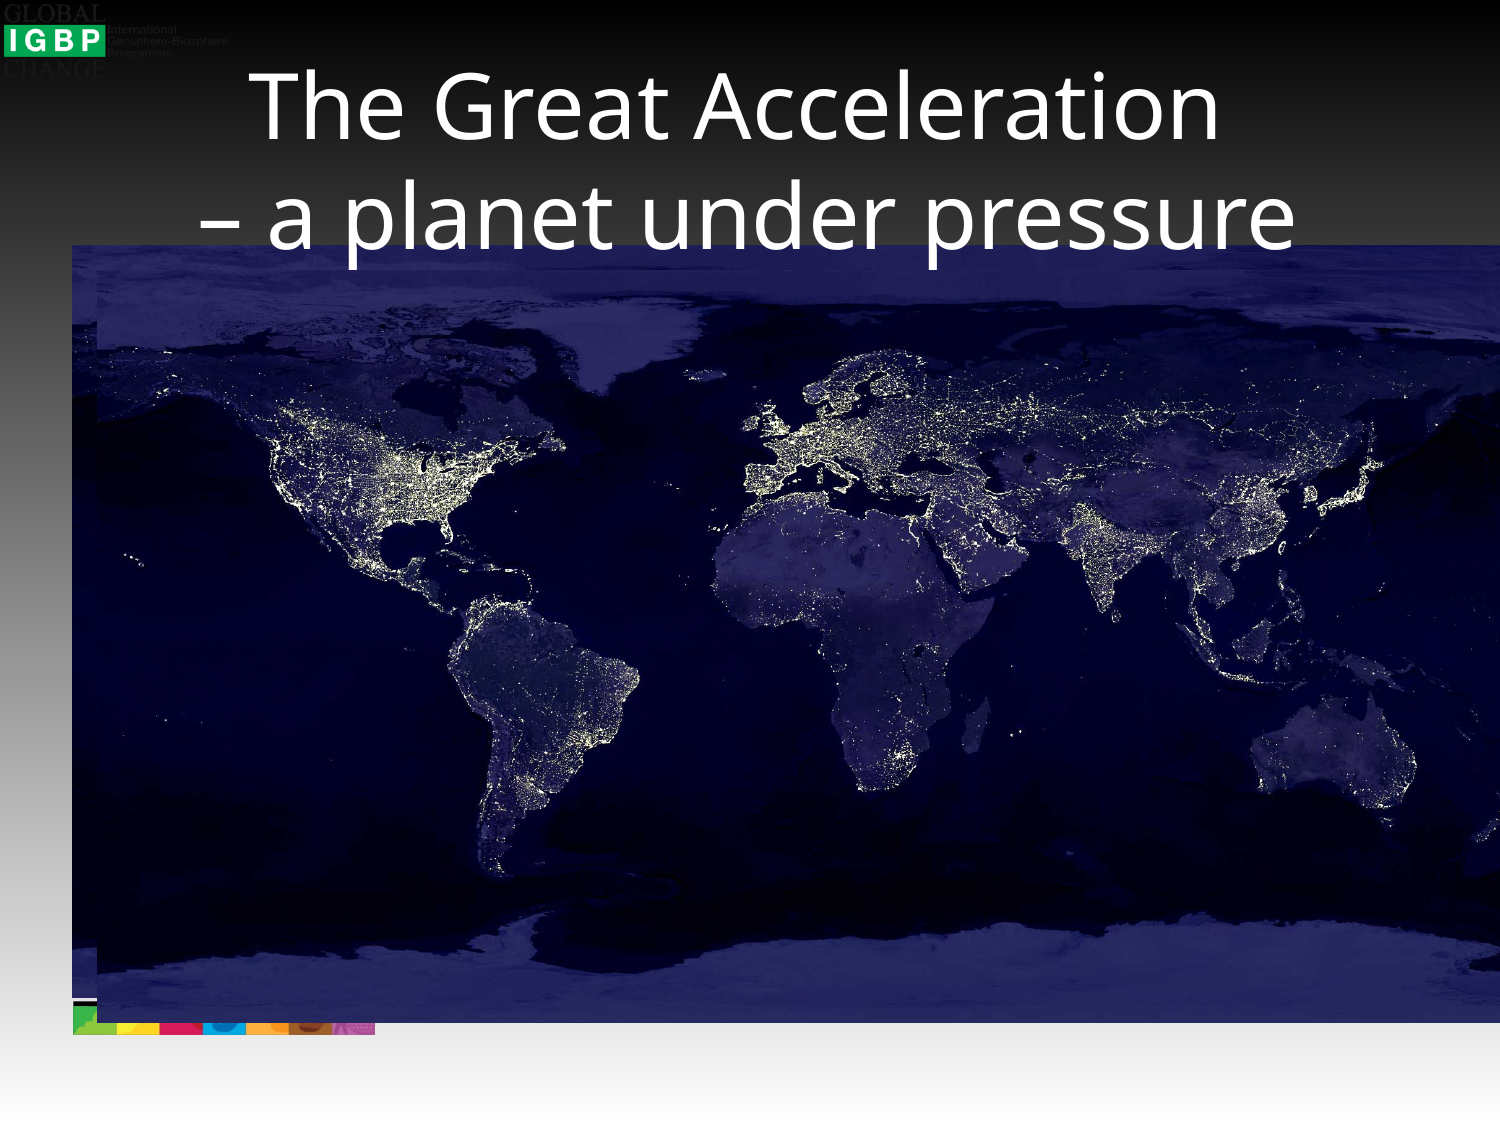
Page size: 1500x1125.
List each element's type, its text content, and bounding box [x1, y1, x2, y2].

picture [0, 0, 230, 81]
picture [72, 245, 1500, 1035]
title The Great Acceleration – a planet under pressure [73, 40, 1424, 162]
